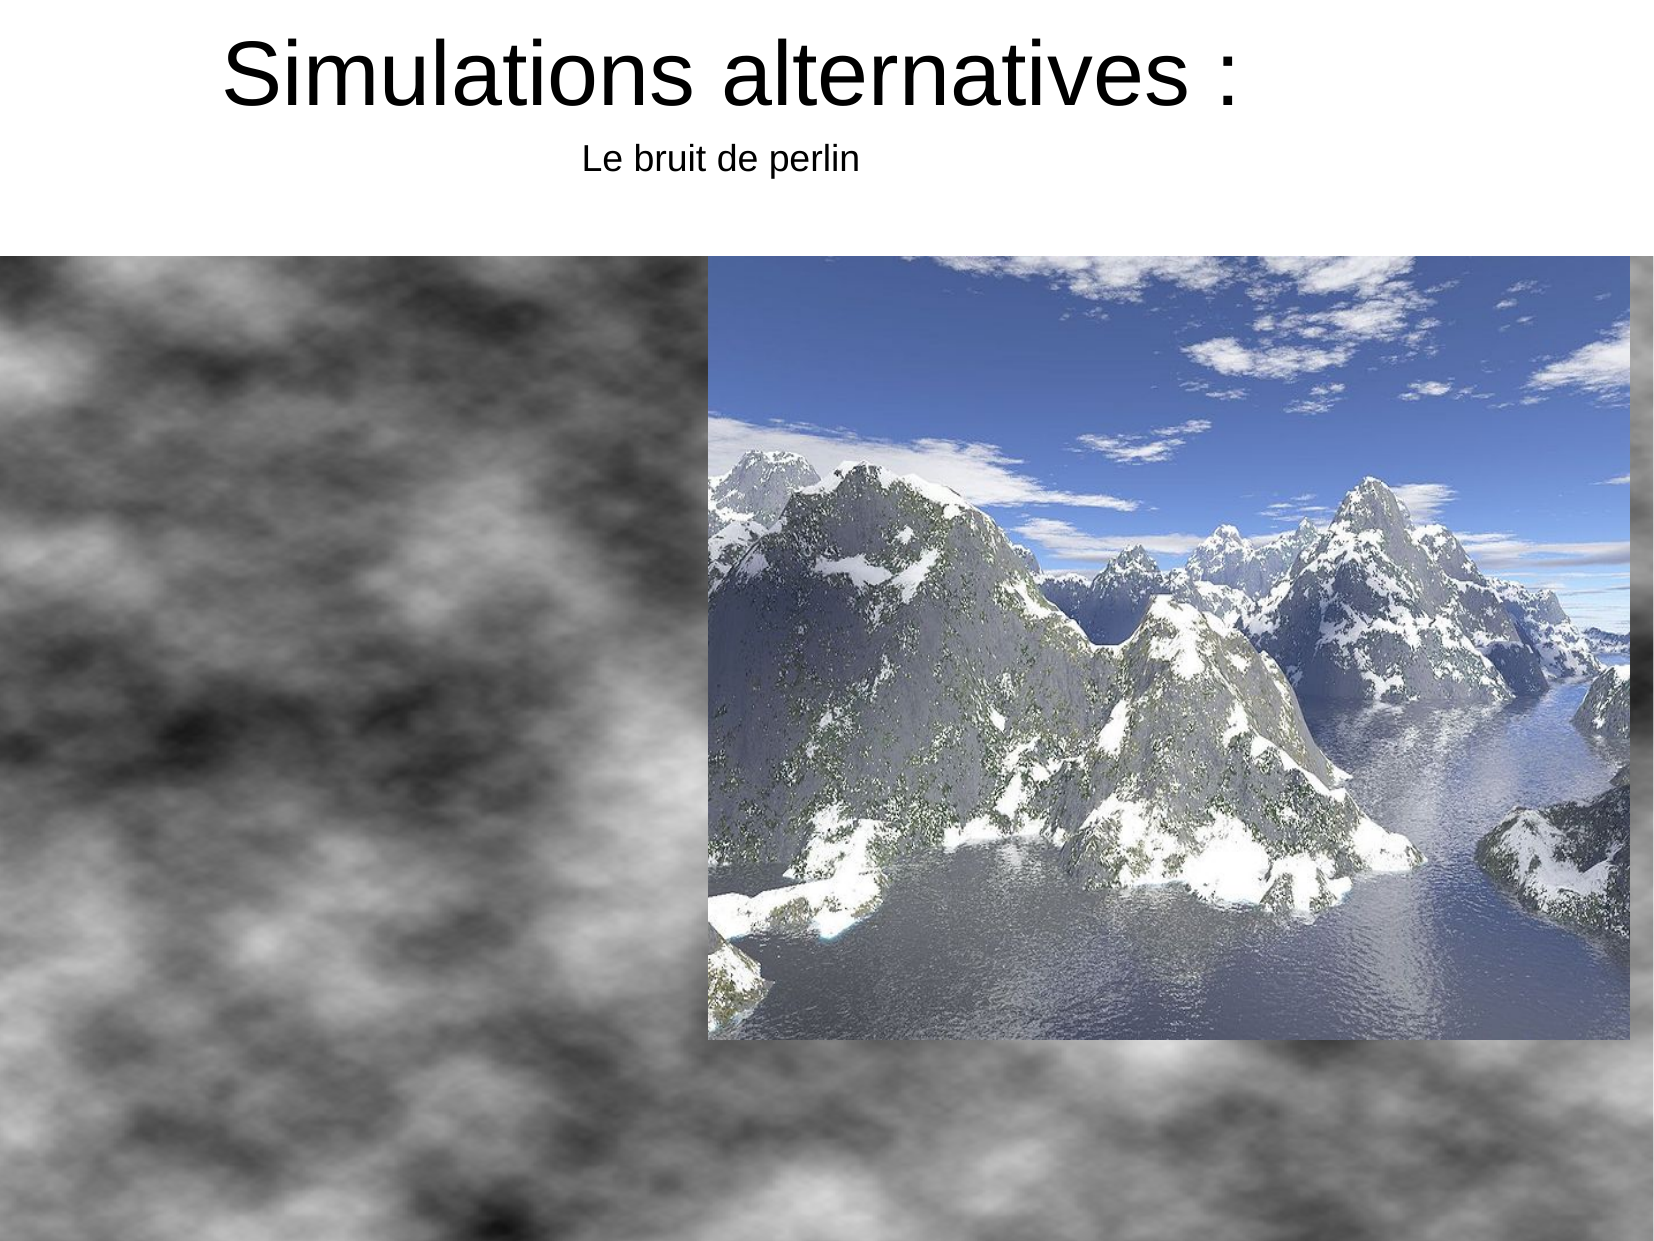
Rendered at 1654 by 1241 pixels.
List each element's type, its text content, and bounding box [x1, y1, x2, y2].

picture [0, 256, 1654, 1241]
text_box Le bruit de perlin [566, 129, 1571, 187]
title Simulations alternatives : [35, 5, 1430, 142]
